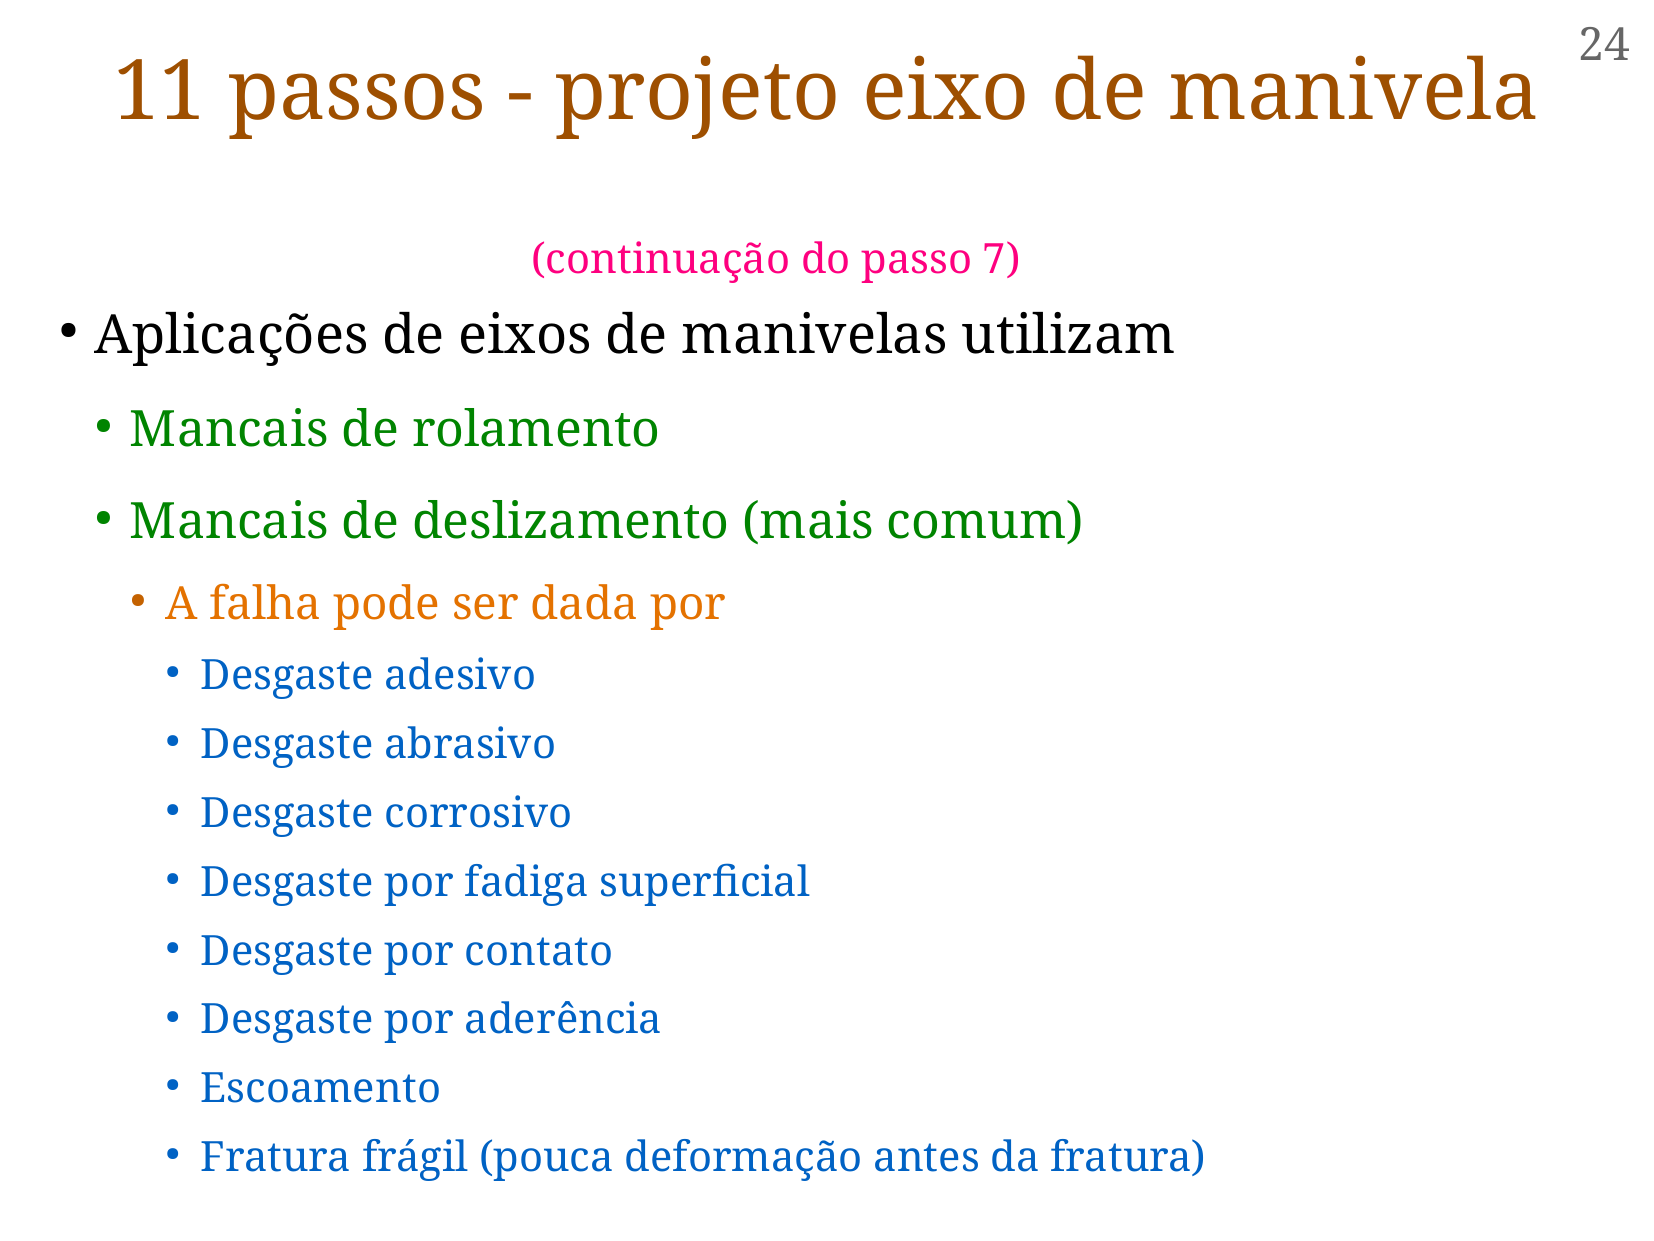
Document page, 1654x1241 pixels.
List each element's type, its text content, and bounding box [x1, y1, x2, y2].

list Aplicações de eixos de manivelas utilizam Mancais de rolamento Mancais de deslizamento (mais comum) A falha pode ser dada por Desgaste adesivo Desgaste abrasivo Desgaste corrosivo Desgaste por fadiga superficial Desgaste por contato Desgaste por aderência Escoamento Fratura frágil (pouca deformação antes da fratura) [59, 295, 1595, 1211]
text_box (continuação do passo 7) [516, 221, 1036, 294]
title 11 passos - projeto eixo de manivela [59, 29, 1595, 148]
